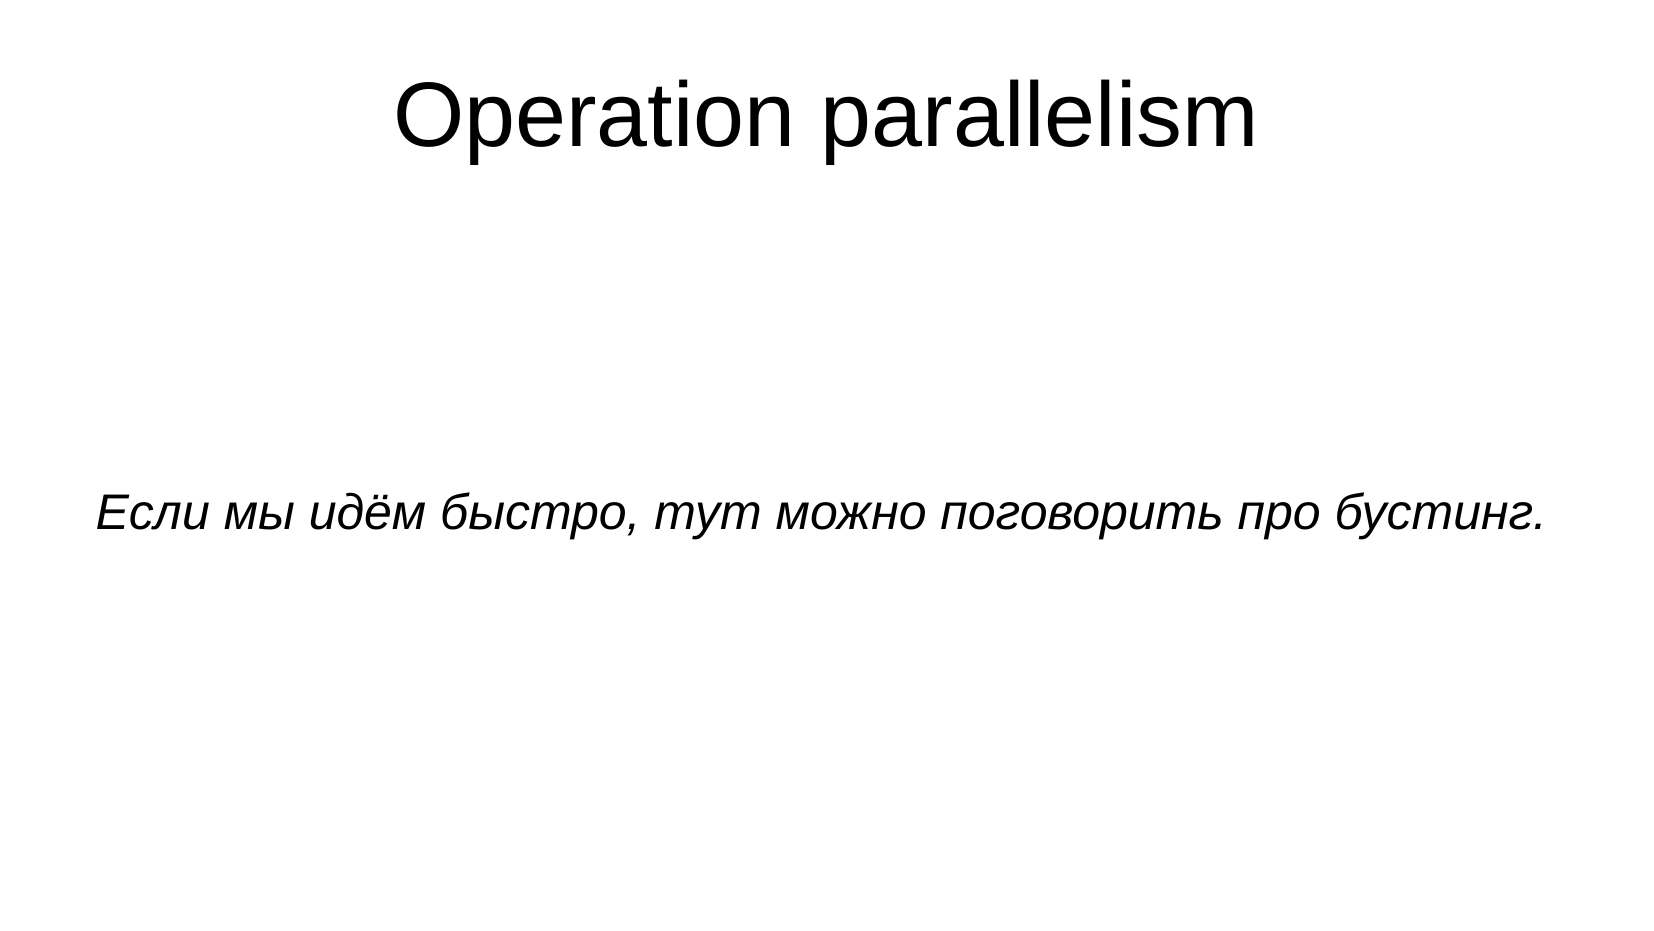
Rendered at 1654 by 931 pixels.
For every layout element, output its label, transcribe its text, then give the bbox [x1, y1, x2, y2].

title Operation parallelism [82, 37, 1571, 193]
text_box Если мы идём быстро, тут можно поговорить про бустинг. [80, 476, 1574, 604]
